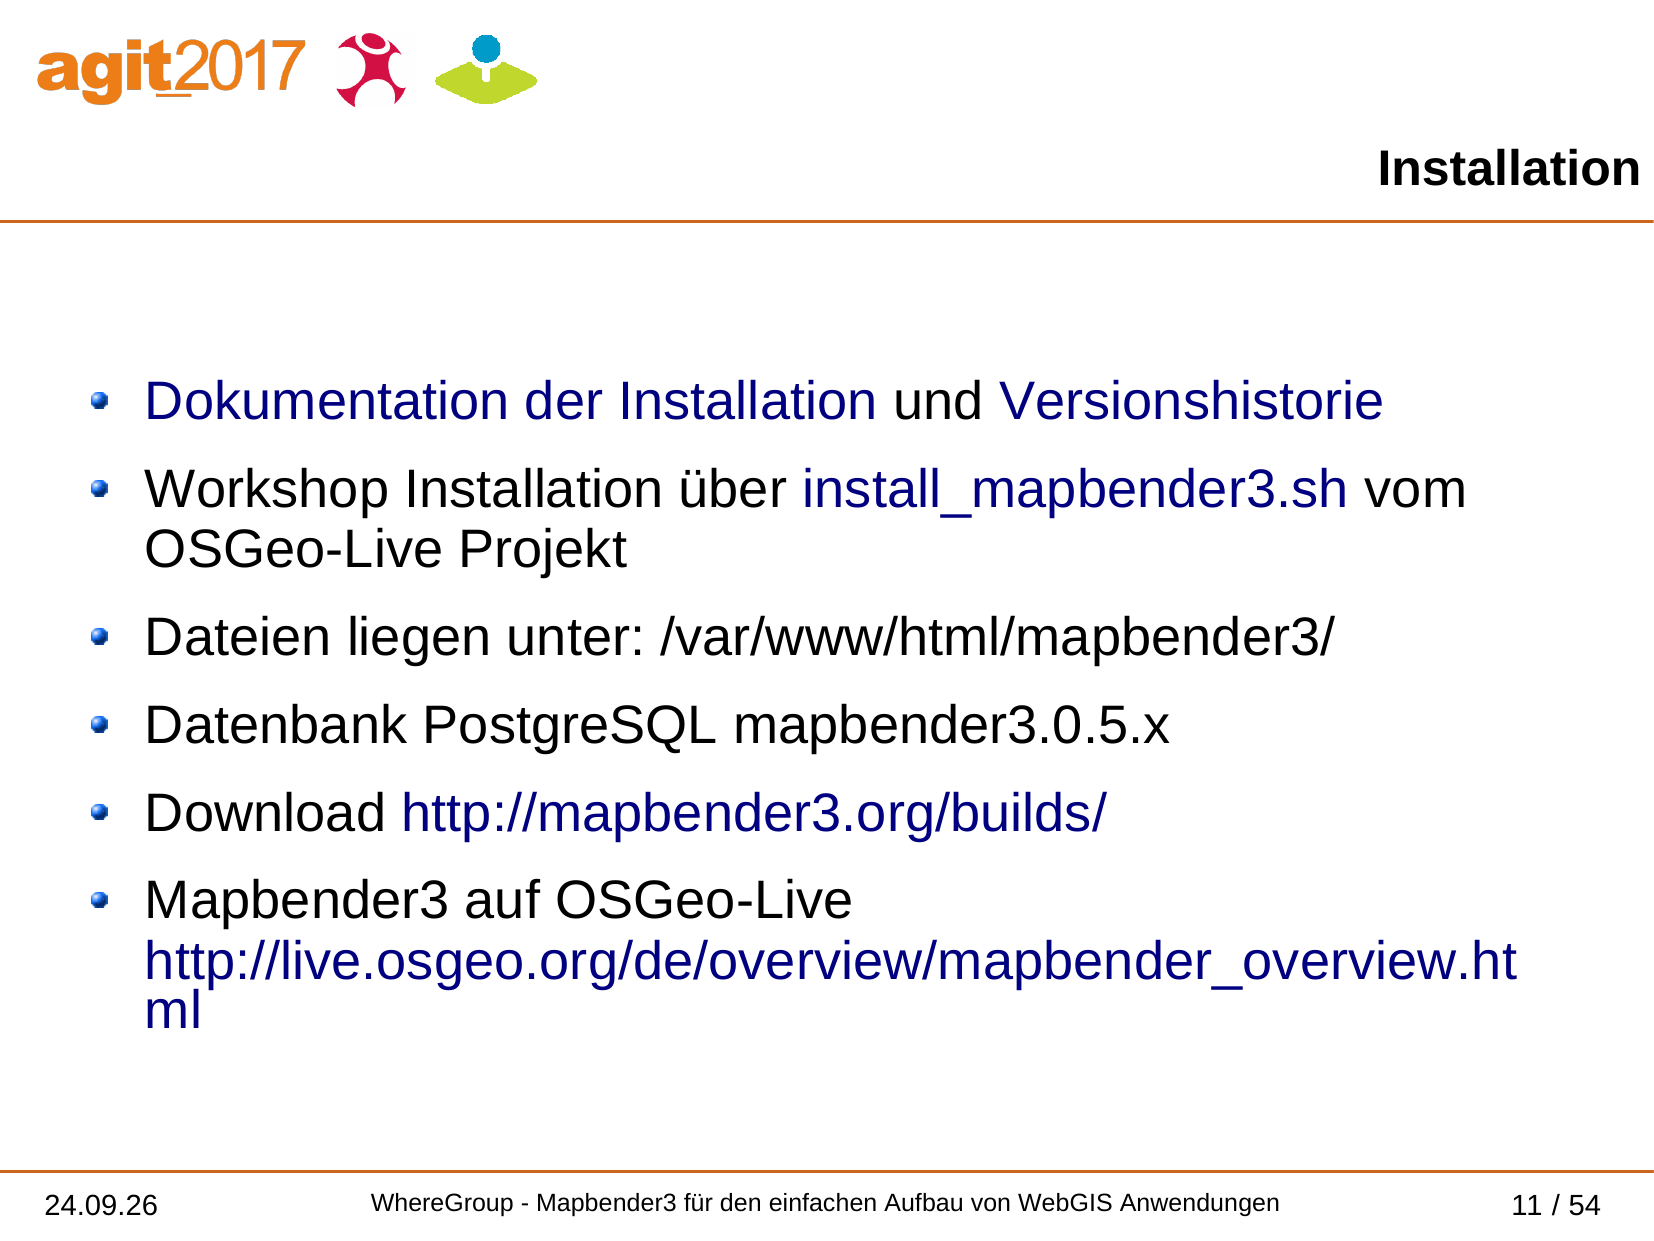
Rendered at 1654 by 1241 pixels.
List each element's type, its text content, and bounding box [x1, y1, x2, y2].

picture [435, 35, 538, 104]
list Dokumentation der Installation und Versionshistorie Workshop Installation über install_mapbender3.sh vom OSGeo-Live Projekt Dateien liegen unter: /var/www/html/mapbender3/ Datenbank PostgreSQL mapbender3.0.5.x Download http://mapbender3.org/builds/ Mapbender3 auf OSGeo-Live http://live.osgeo.org/de/overview/mapbender_overview.html [74, 370, 1563, 1174]
picture [35, 23, 308, 107]
title Installation [153, 124, 1642, 213]
